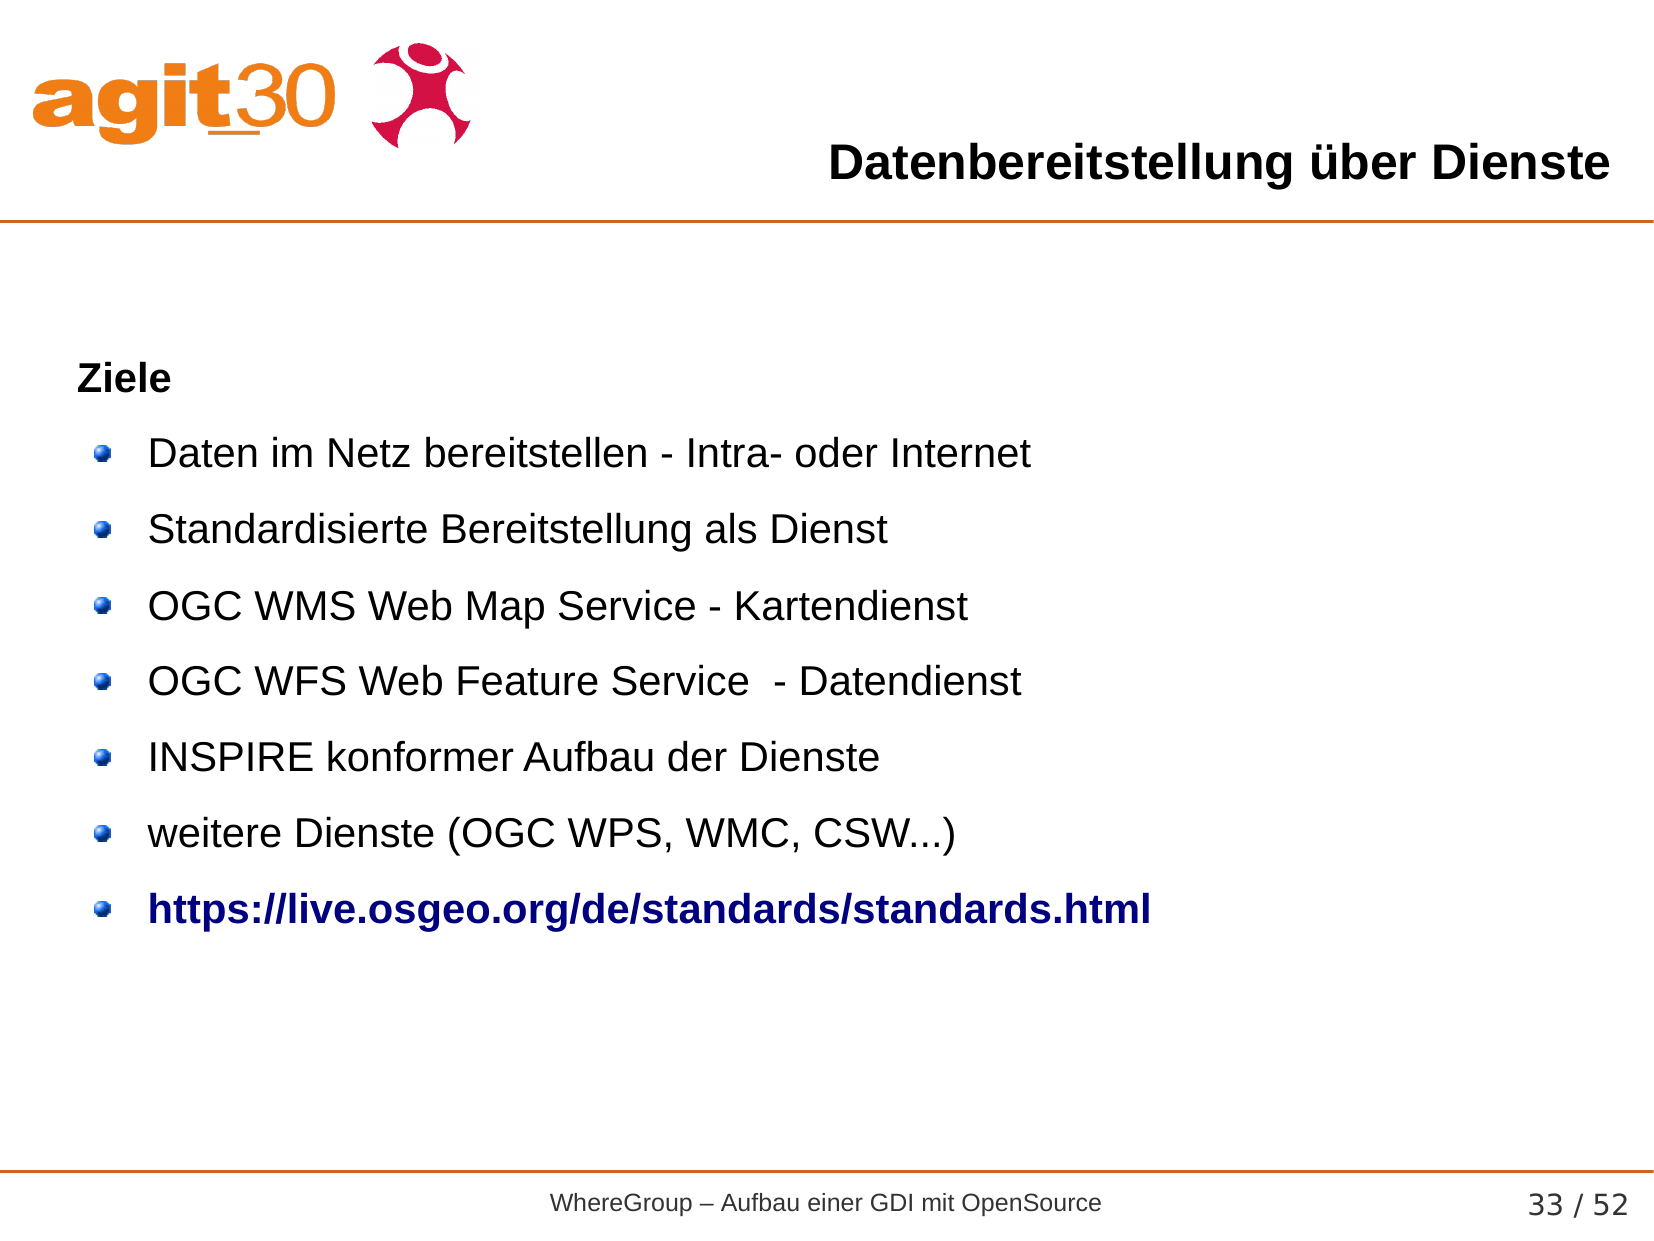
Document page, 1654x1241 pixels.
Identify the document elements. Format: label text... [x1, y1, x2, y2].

title Datenbereitstellung über Dienste [224, 118, 1613, 207]
picture [29, 58, 340, 148]
list Ziele Daten im Netz bereitstellen - Intra- oder Internet Standardisierte Bereitstellung als Dienst OGC WMS Web Map Service - Kartendienst OGC WFS Web Feature Service - Datendienst INSPIRE konformer Aufbau der Dienste weitere Dienste (OGC WPS, WMC, CSW...) https://live.osgeo.org/de/standards/standards.html [76, 354, 1565, 1173]
